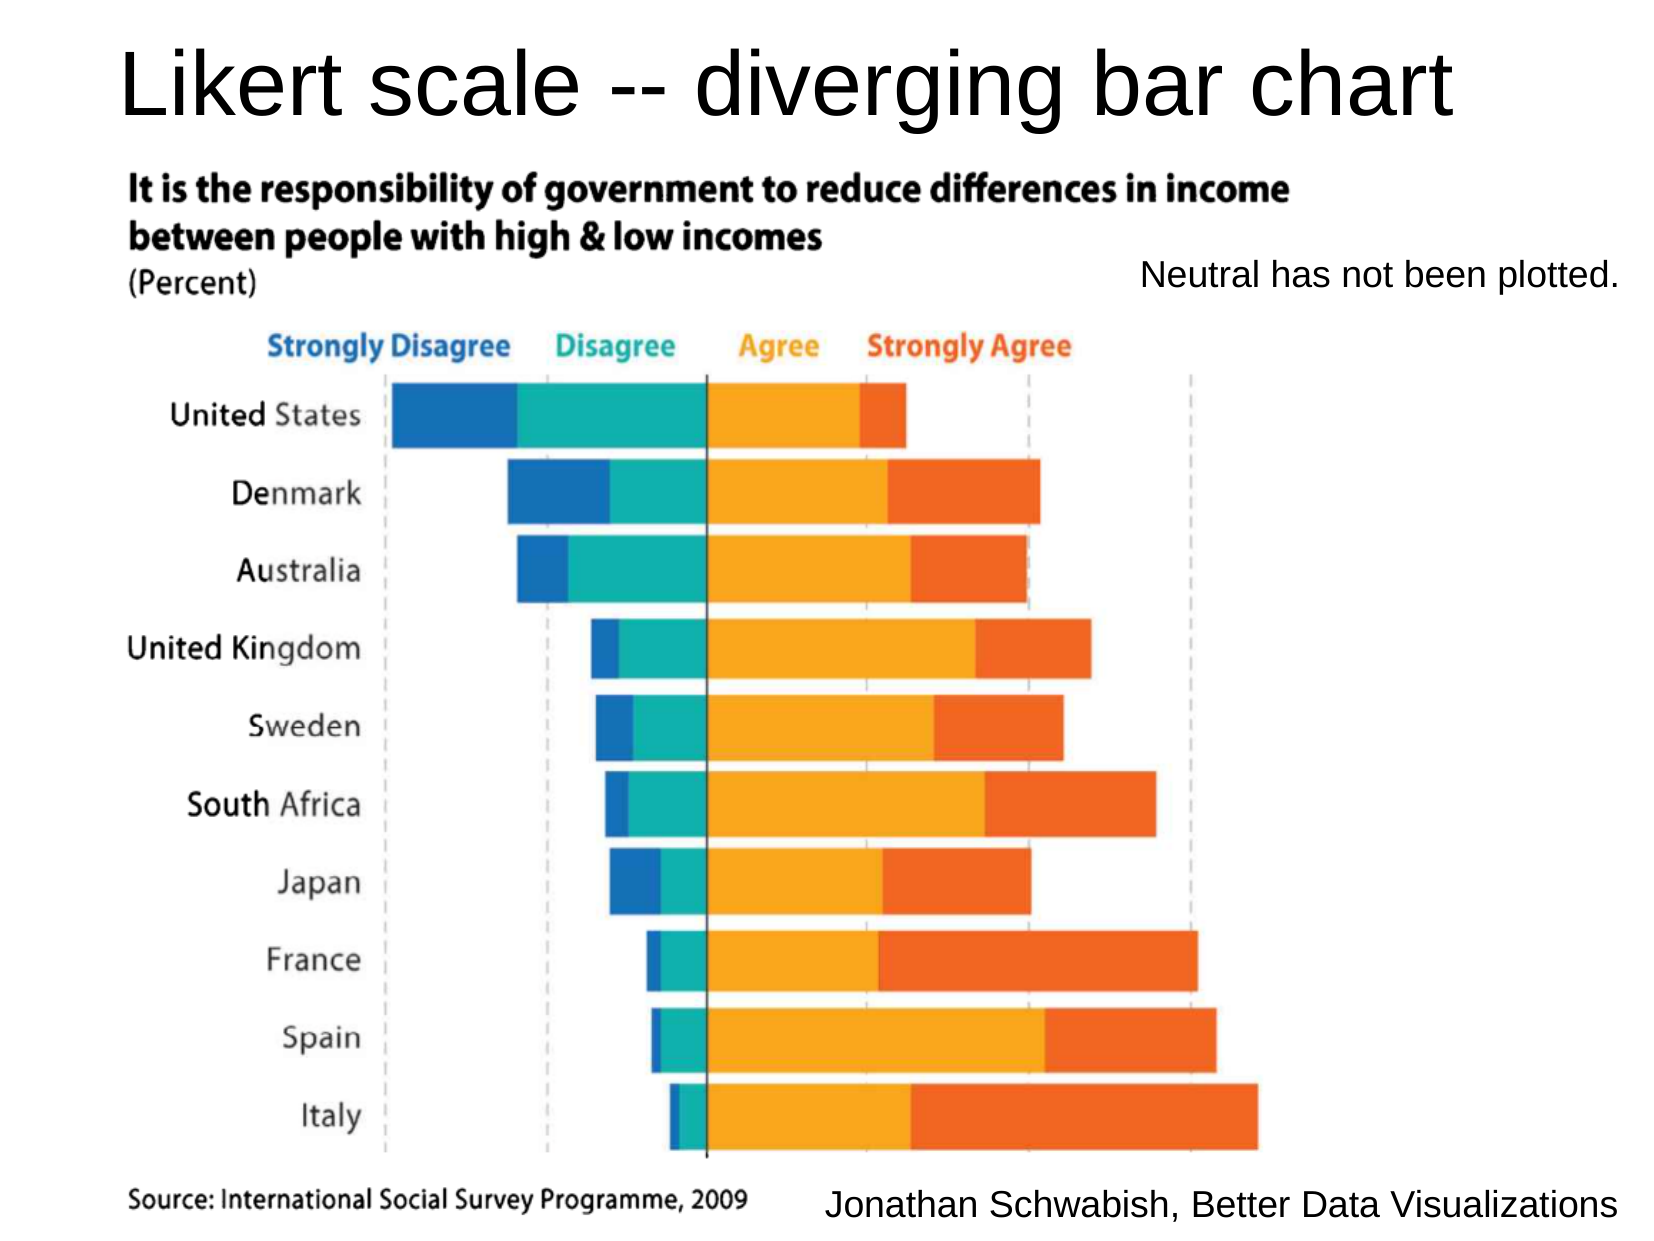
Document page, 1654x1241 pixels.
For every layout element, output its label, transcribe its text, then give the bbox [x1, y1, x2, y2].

picture [45, 149, 1486, 1241]
text_box Likert scale -- diverging bar chart [105, 32, 1470, 136]
text_box Neutral has not been plotted. [1125, 246, 1651, 346]
text_box Jonathan Schwabish, Better Data Visualizations [810, 1176, 1654, 1241]
